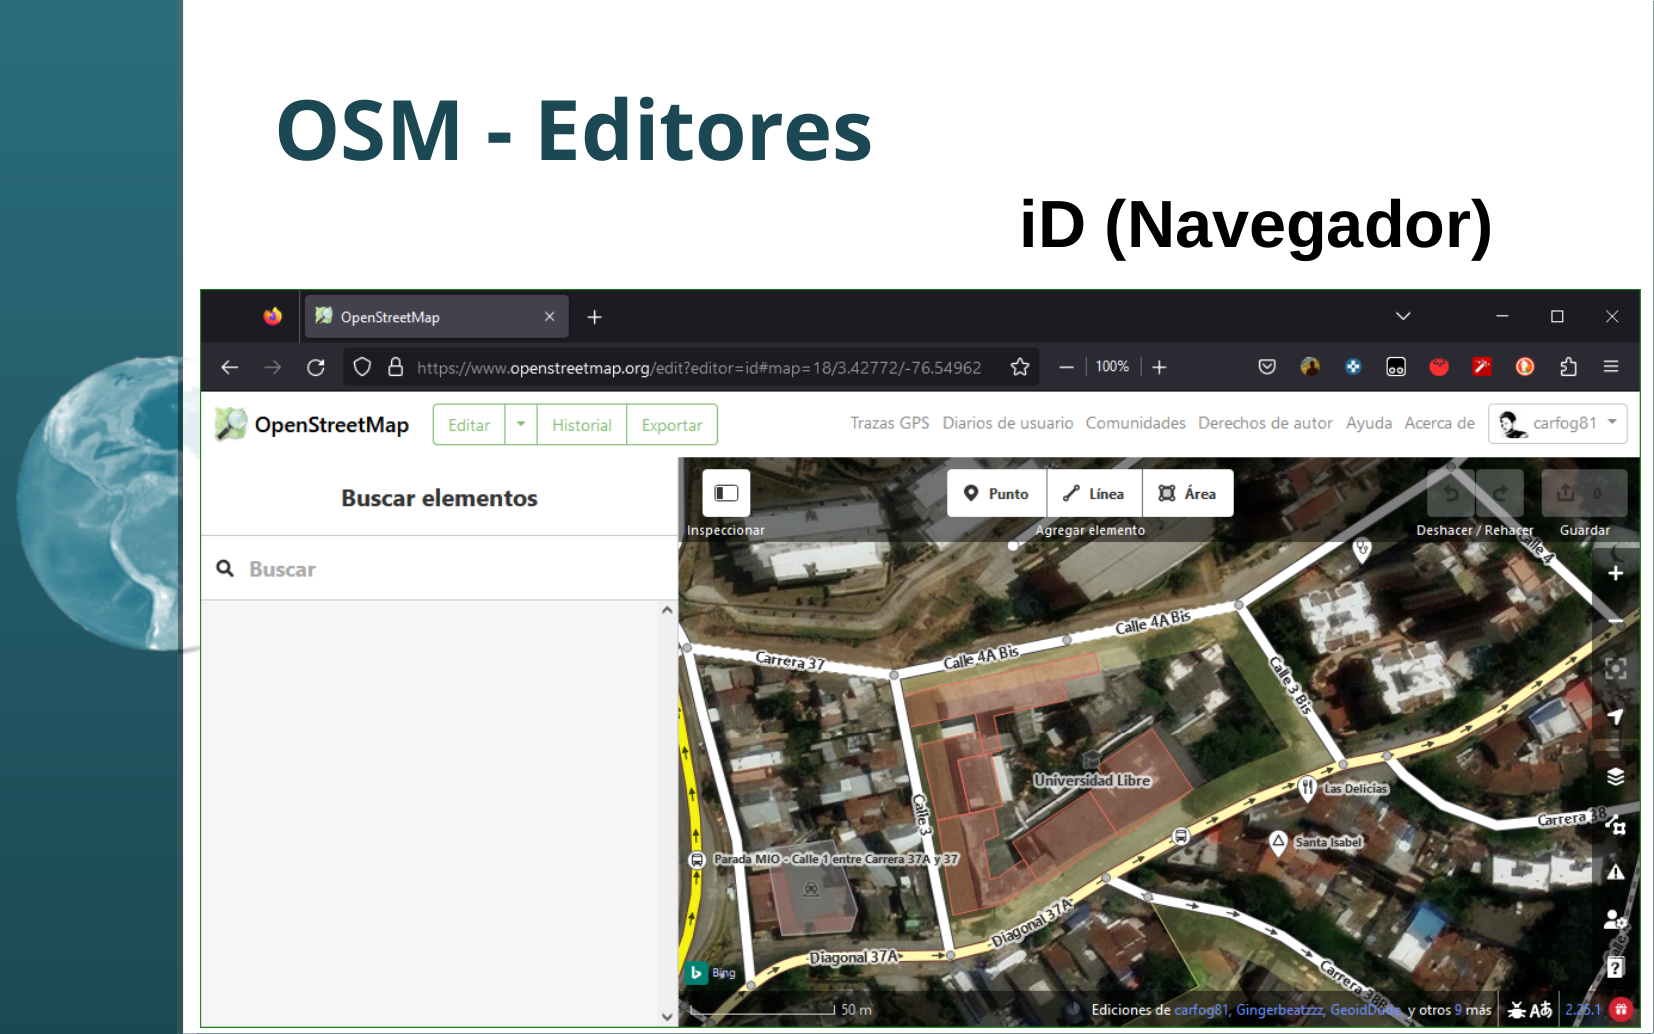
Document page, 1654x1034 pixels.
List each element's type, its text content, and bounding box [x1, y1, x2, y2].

text_box iD (Navegador) [1005, 180, 1628, 271]
picture [2, 289, 1641, 1028]
title OSM - Editores [259, 41, 1616, 214]
